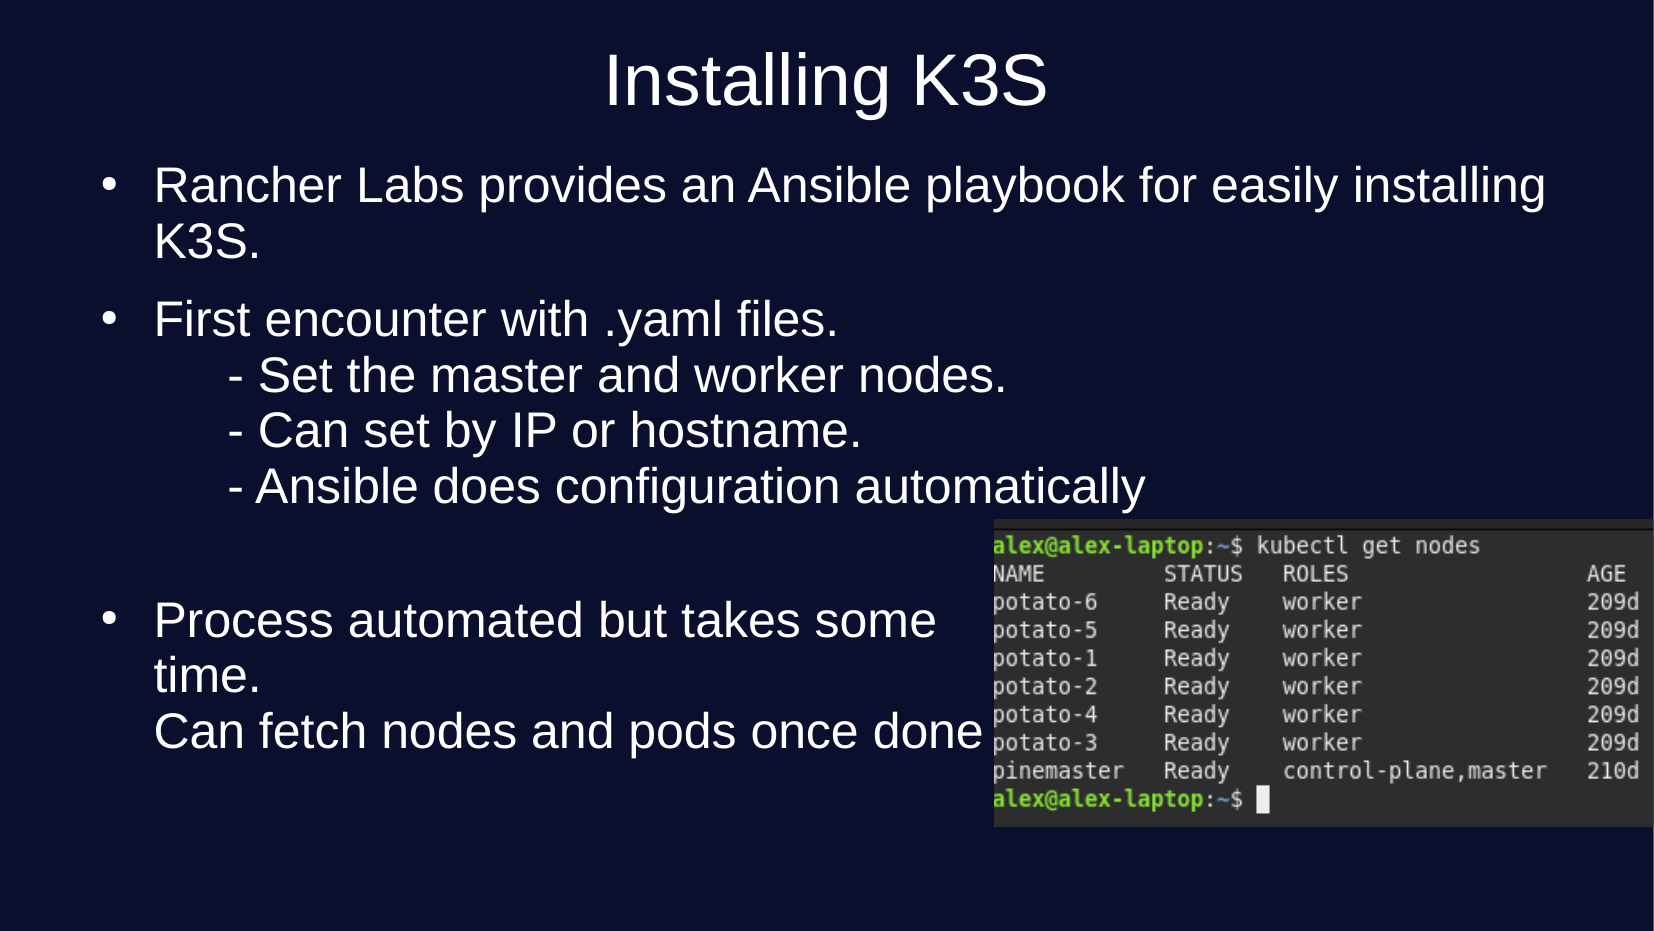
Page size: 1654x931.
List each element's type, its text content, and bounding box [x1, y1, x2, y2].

picture [0, 0, 1654, 931]
list Rancher Labs provides an Ansible playbook for easily installing K3S. First encounter with .yaml files. - Set the master and worker nodes. - Can set by IP or hostname. - Ansible does configuration automatically Process automated but takes some time. Can fetch nodes and pods once done [82, 157, 1576, 878]
title Installing K3S [82, 37, 1571, 124]
